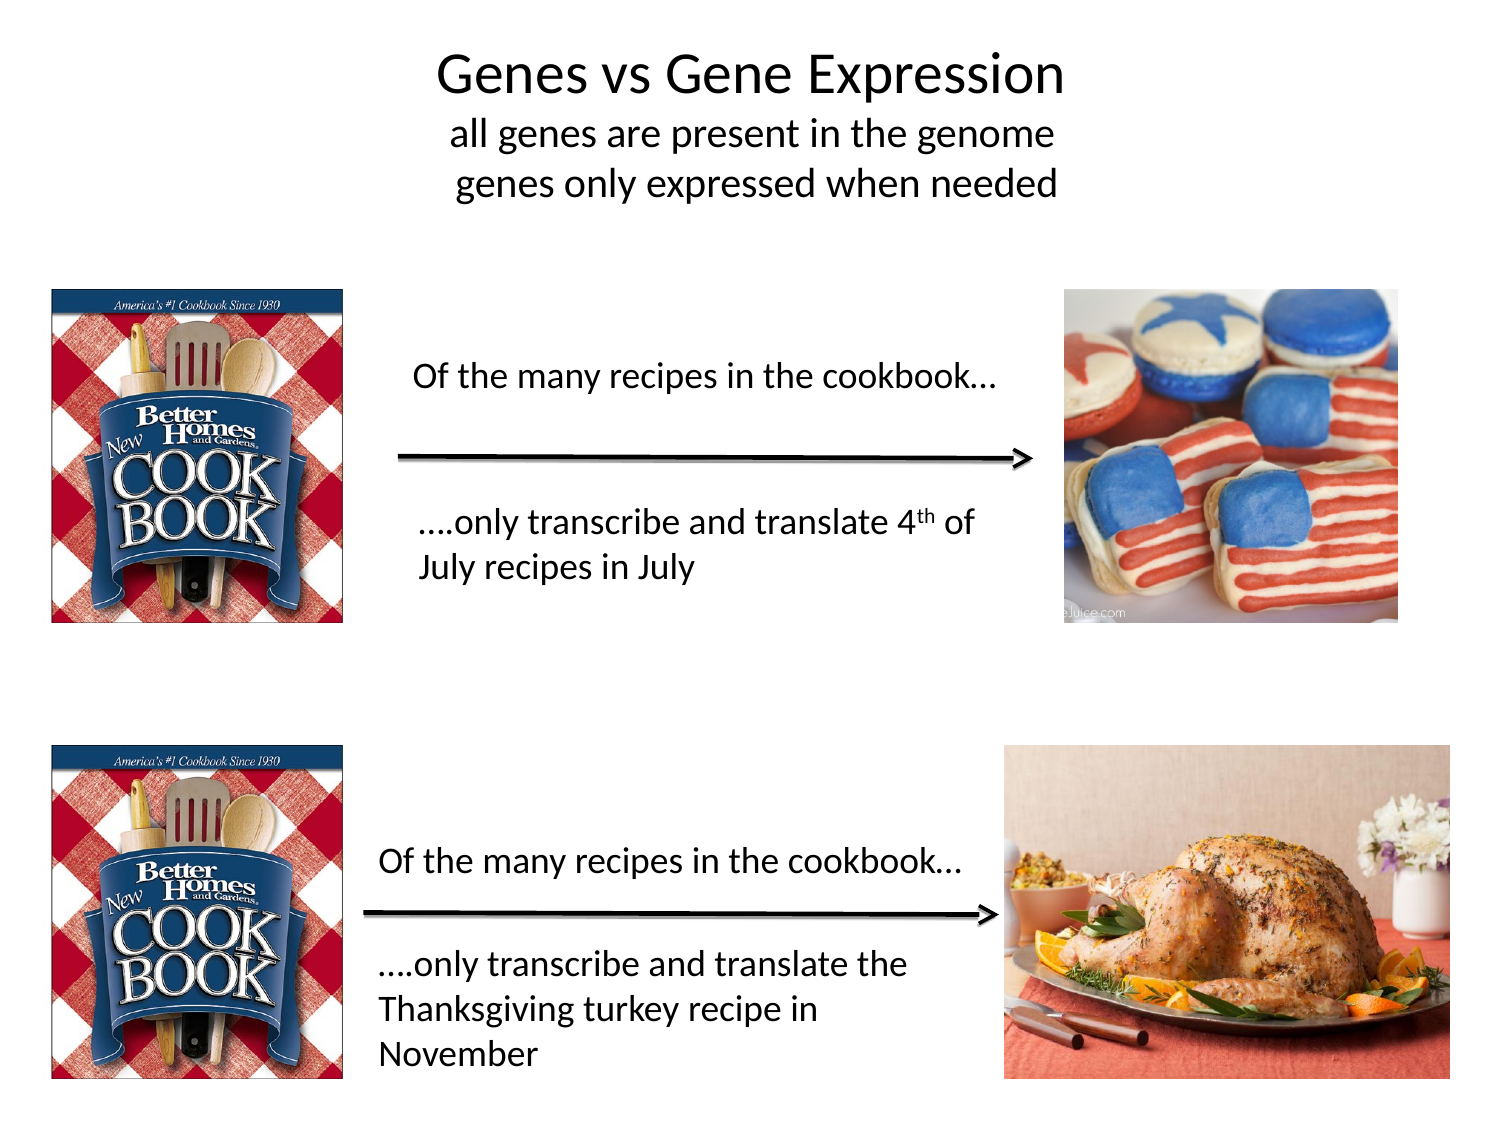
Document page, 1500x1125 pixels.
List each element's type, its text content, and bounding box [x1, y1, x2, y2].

picture [30, 745, 364, 1080]
picture [1064, 289, 1398, 623]
text_box Of the many recipes in the cookbook… [397, 343, 1065, 404]
title Genes vs Gene Expression all genes are present in the genome genes only expressed when needed [77, 26, 1428, 214]
text_box ….only transcribe and translate the Thanksgiving turkey recipe in November [363, 931, 984, 1082]
text_box Of the many recipes in the cookbook… [363, 829, 1031, 889]
picture [1004, 745, 1450, 1080]
picture [30, 289, 364, 623]
text_box ….only transcribe and translate 4th of July recipes in July [403, 489, 1005, 595]
